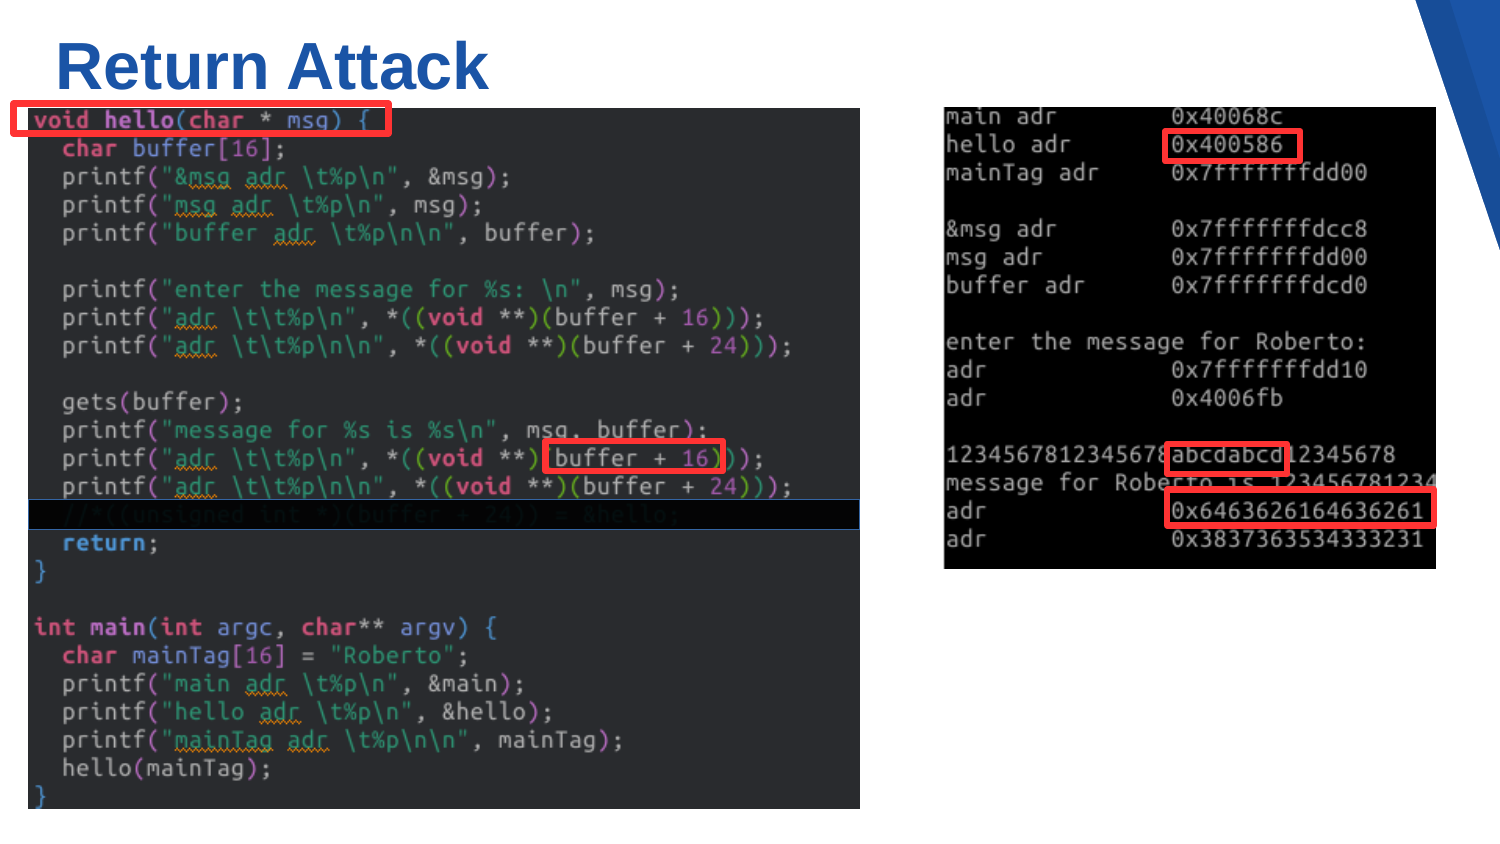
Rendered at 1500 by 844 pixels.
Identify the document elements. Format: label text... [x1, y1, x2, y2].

text_box [28, 499, 860, 530]
picture [28, 108, 385, 130]
picture [943, 107, 1436, 569]
picture [28, 530, 860, 809]
picture [1170, 493, 1431, 522]
title Return Attack [40, 50, 1306, 118]
picture [28, 118, 860, 499]
